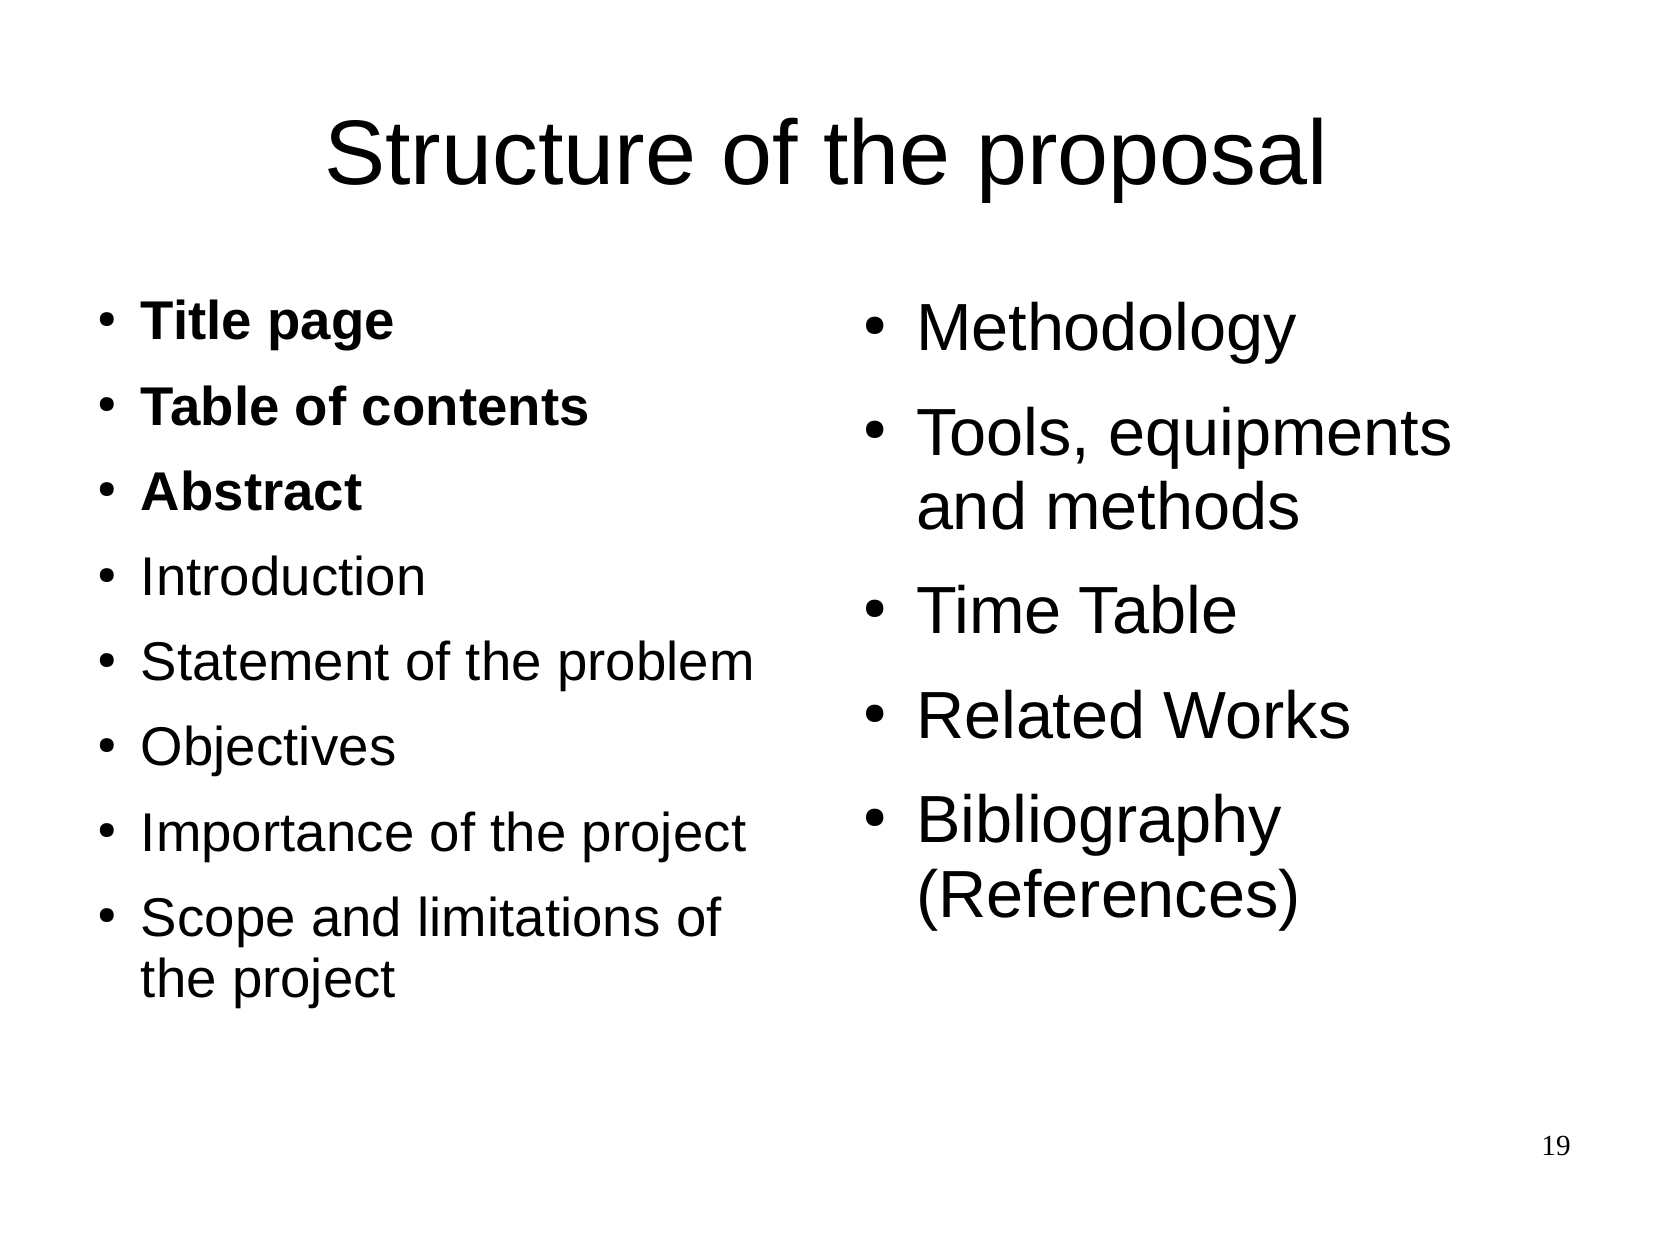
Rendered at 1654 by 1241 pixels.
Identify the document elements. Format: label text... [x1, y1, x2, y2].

list Title page Table of contents Abstract Introduction Statement of the problem Objectives Importance of the project Scope and limitations of the project [82, 290, 809, 1010]
title Structure of the proposal [82, 49, 1571, 257]
list Methodology Tools, equipments and methods Time Table Related Works Bibliography (References) [845, 290, 1572, 1010]
